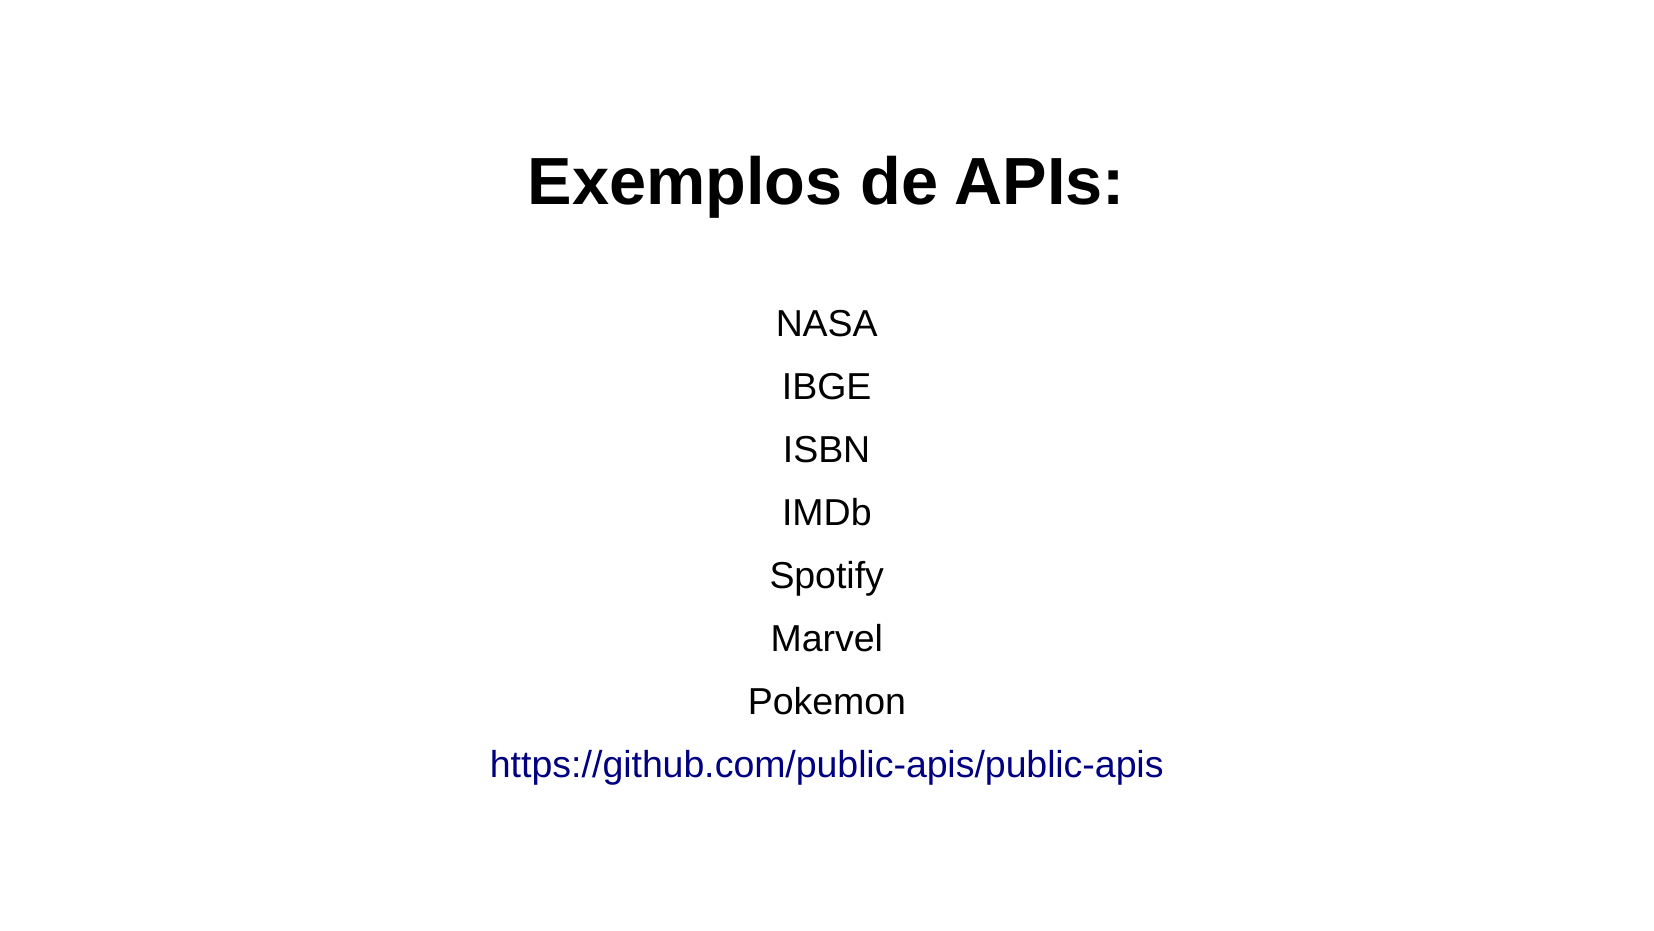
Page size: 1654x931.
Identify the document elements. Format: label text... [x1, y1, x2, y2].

text_box Exemplos de APIs: NASA IBGE ISBN IMDb Spotify Marvel Pokemon https://github.com/public-apis/public-apis [88, 56, 1565, 793]
